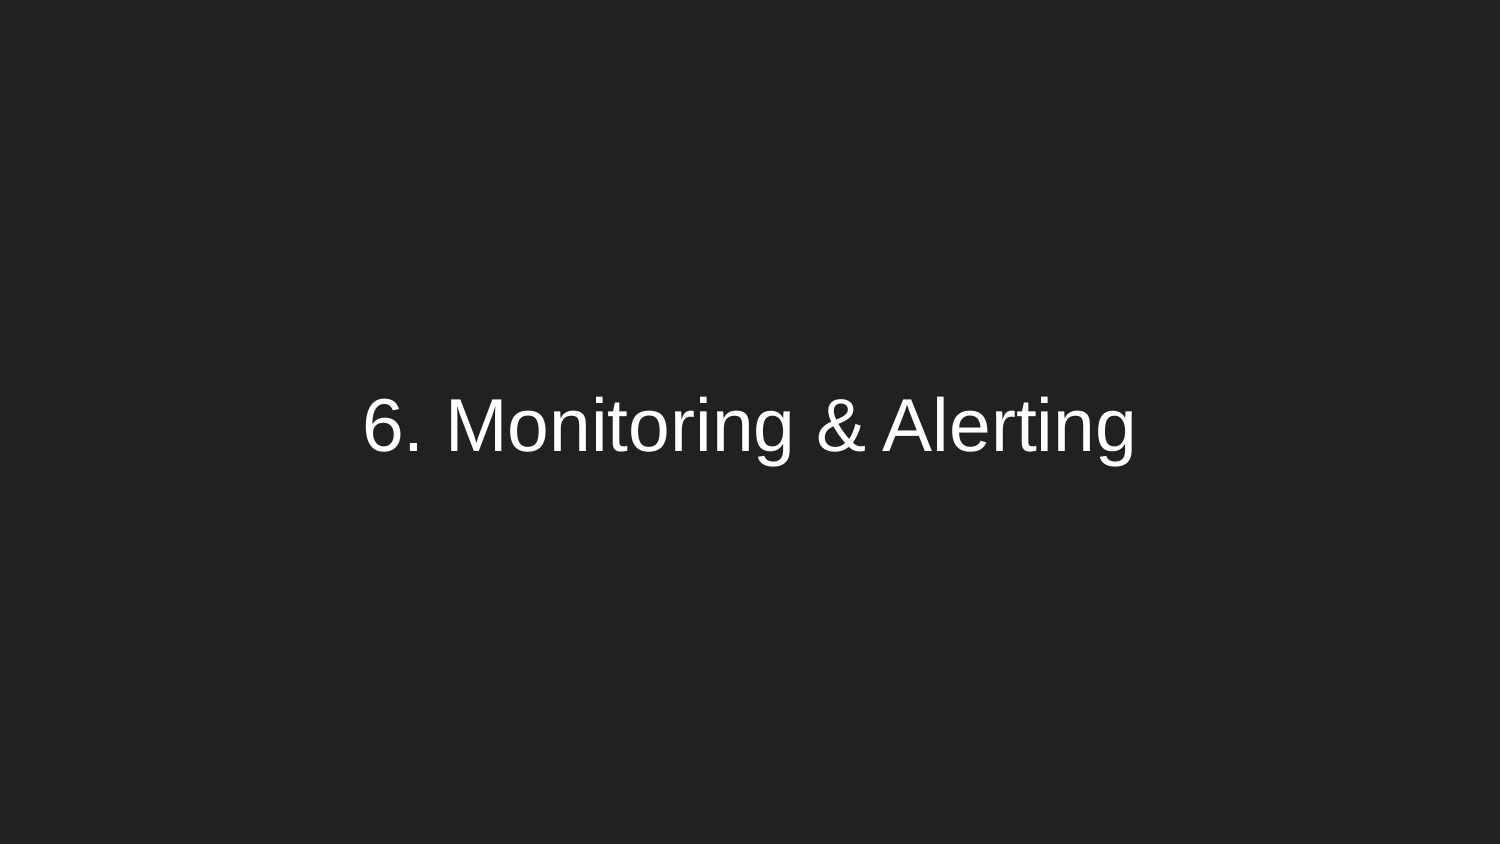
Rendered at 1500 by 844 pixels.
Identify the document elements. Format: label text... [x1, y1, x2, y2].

title 6. Monitoring & Alerting [51, 352, 1449, 491]
